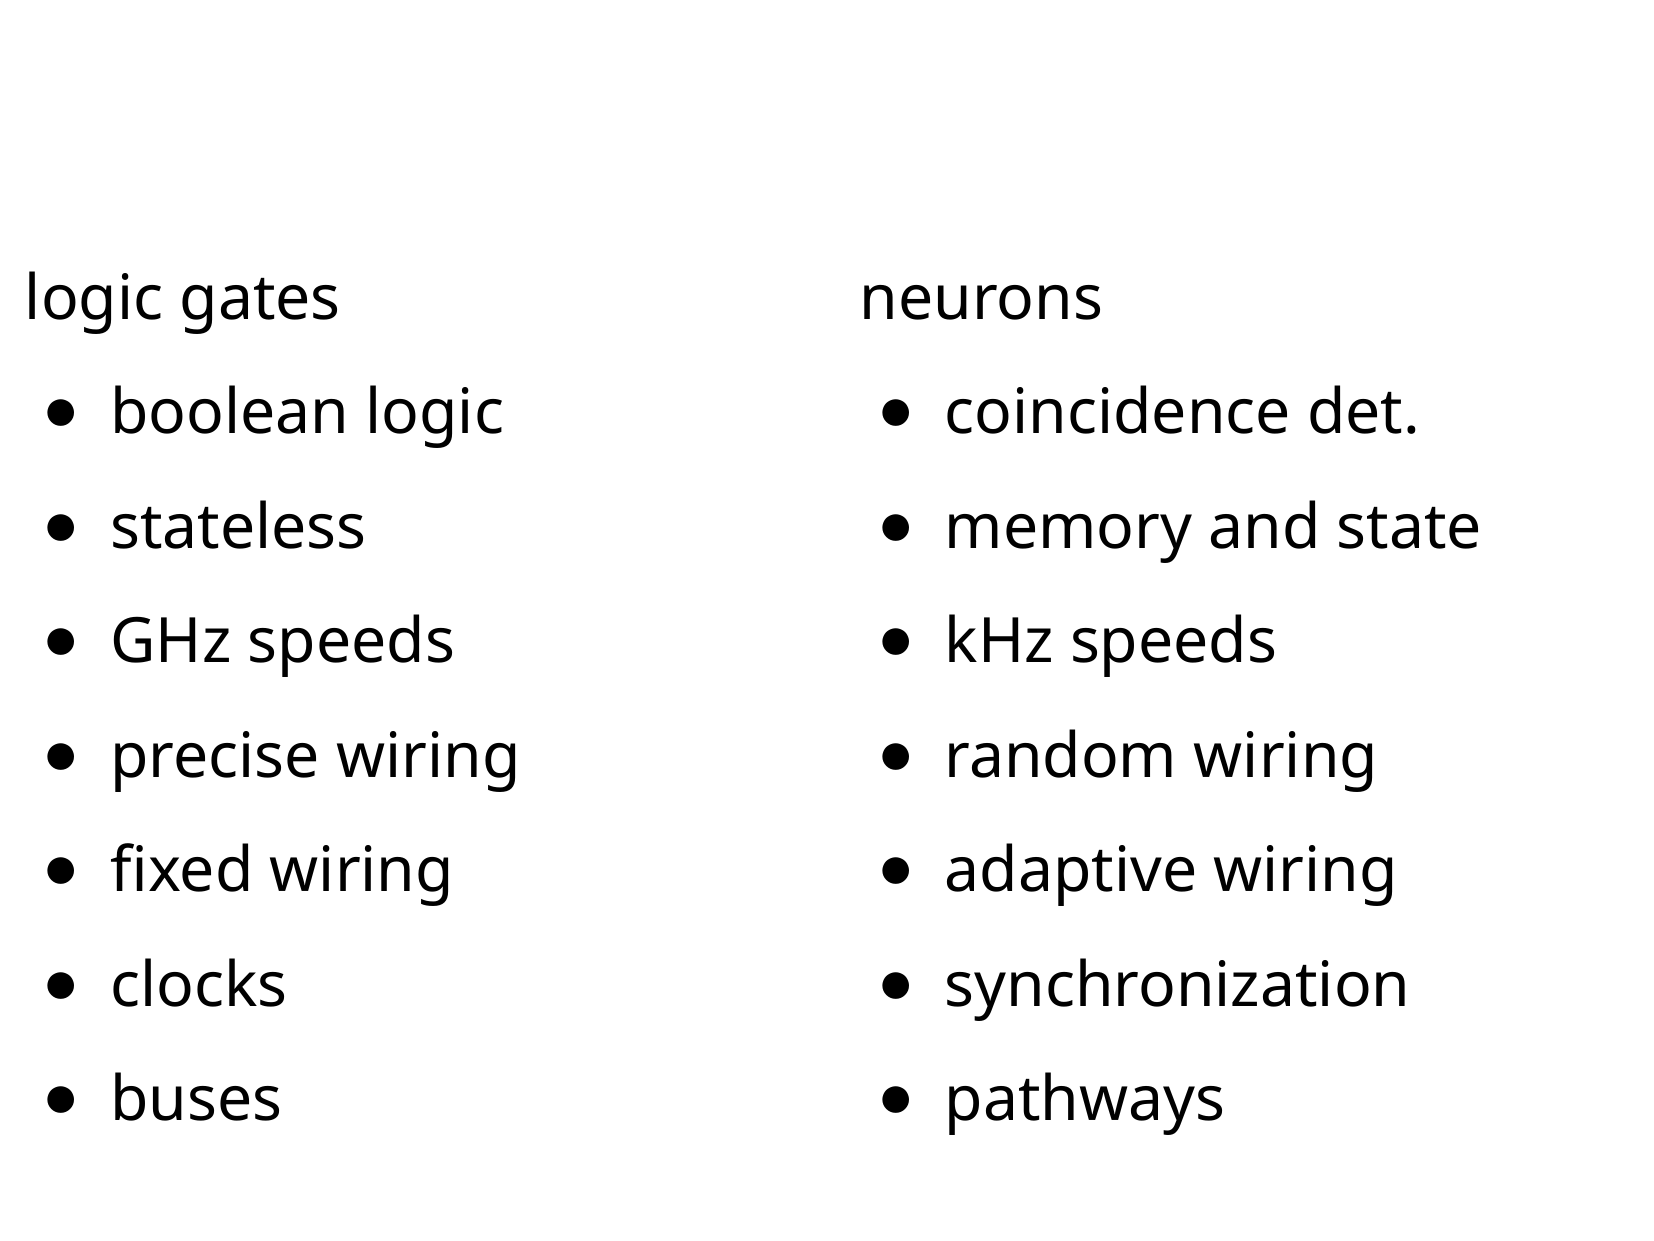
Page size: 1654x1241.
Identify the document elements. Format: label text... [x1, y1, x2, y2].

list neurons coincidence det. memory and state kHz speeds random wiring adaptive wiring synchronization pathways [859, 226, 1654, 1166]
list logic gates boolean logic stateless GHz speeds precise wiring fixed wiring clocks buses [25, 226, 820, 1166]
